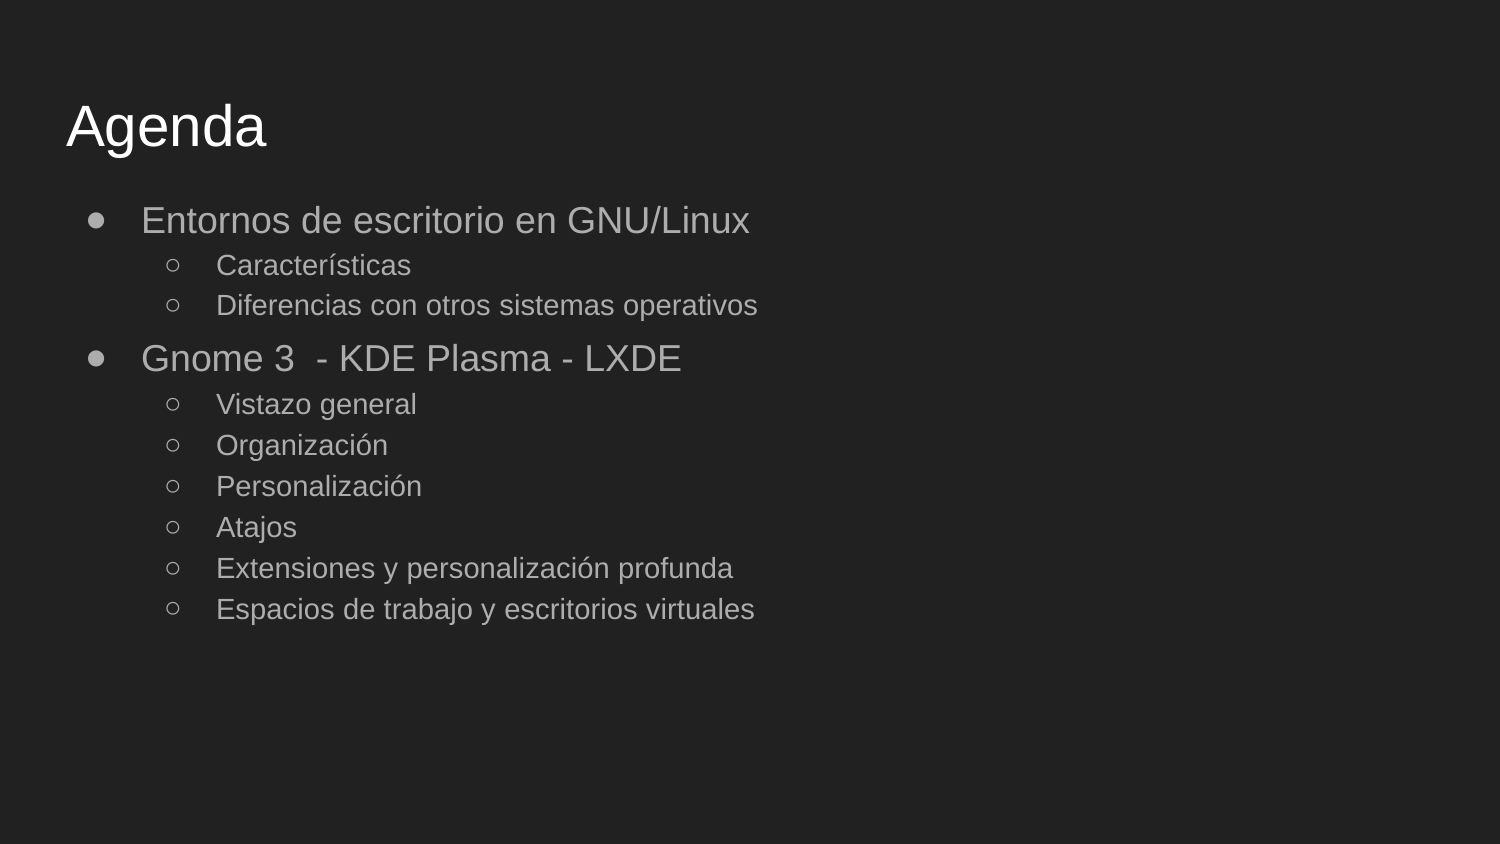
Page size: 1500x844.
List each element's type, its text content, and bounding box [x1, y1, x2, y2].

list Entornos de escritorio en GNU/Linux Características Diferencias con otros sistemas operativos Gnome 3 - KDE Plasma - LXDE Vistazo general Organización Personalización Atajos Extensiones y personalización profunda Espacios de trabajo y escritorios virtuales [51, 174, 1449, 736]
title Agenda [51, 72, 1449, 167]
